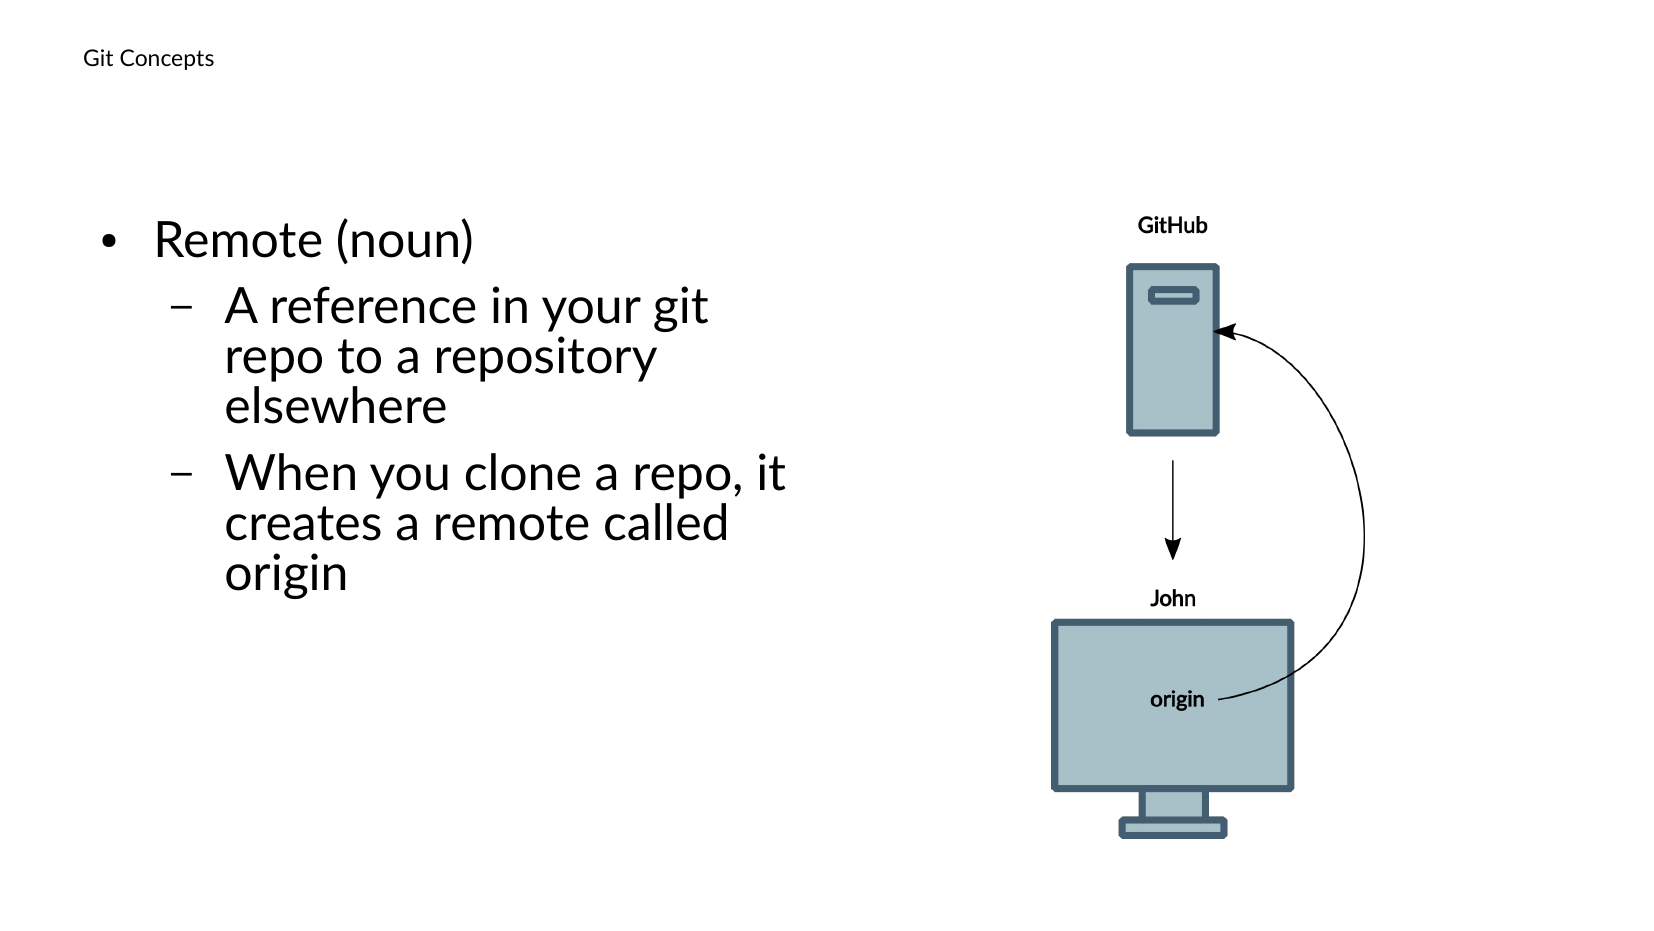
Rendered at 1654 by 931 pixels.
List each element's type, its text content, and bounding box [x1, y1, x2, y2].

picture [897, 216, 1519, 839]
list Remote (noun) A reference in your git repo to a repository elsewhere When you clone a repo, it creates a remote called origin [82, 217, 809, 839]
title Git Concepts [83, 0, 1571, 119]
